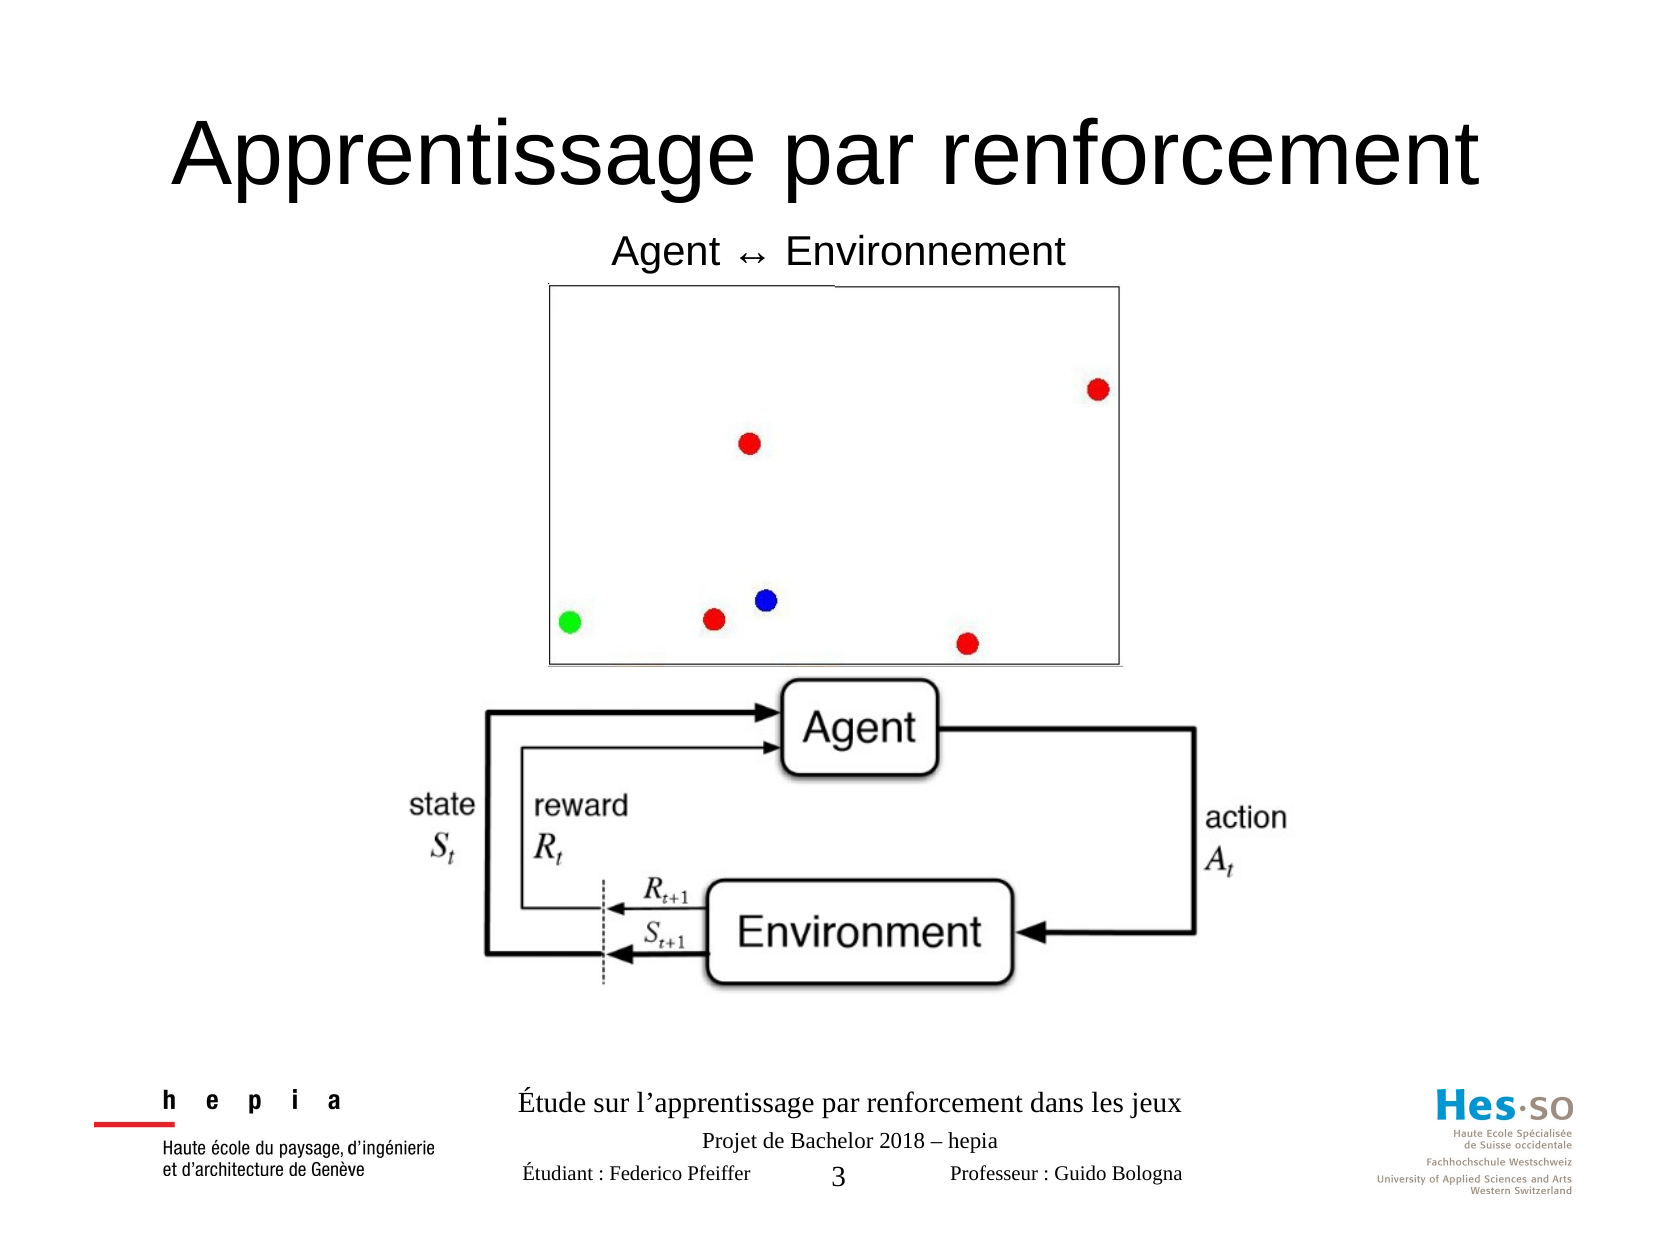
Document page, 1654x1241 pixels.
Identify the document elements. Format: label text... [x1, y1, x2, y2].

picture [1370, 1089, 1573, 1194]
title Apprentissage par renforcement [82, 49, 1571, 257]
title Agent ↔ Environnement [94, 147, 1583, 355]
picture [377, 355, 1300, 1004]
picture [94, 1089, 434, 1176]
picture [1446, 1089, 1456, 1101]
